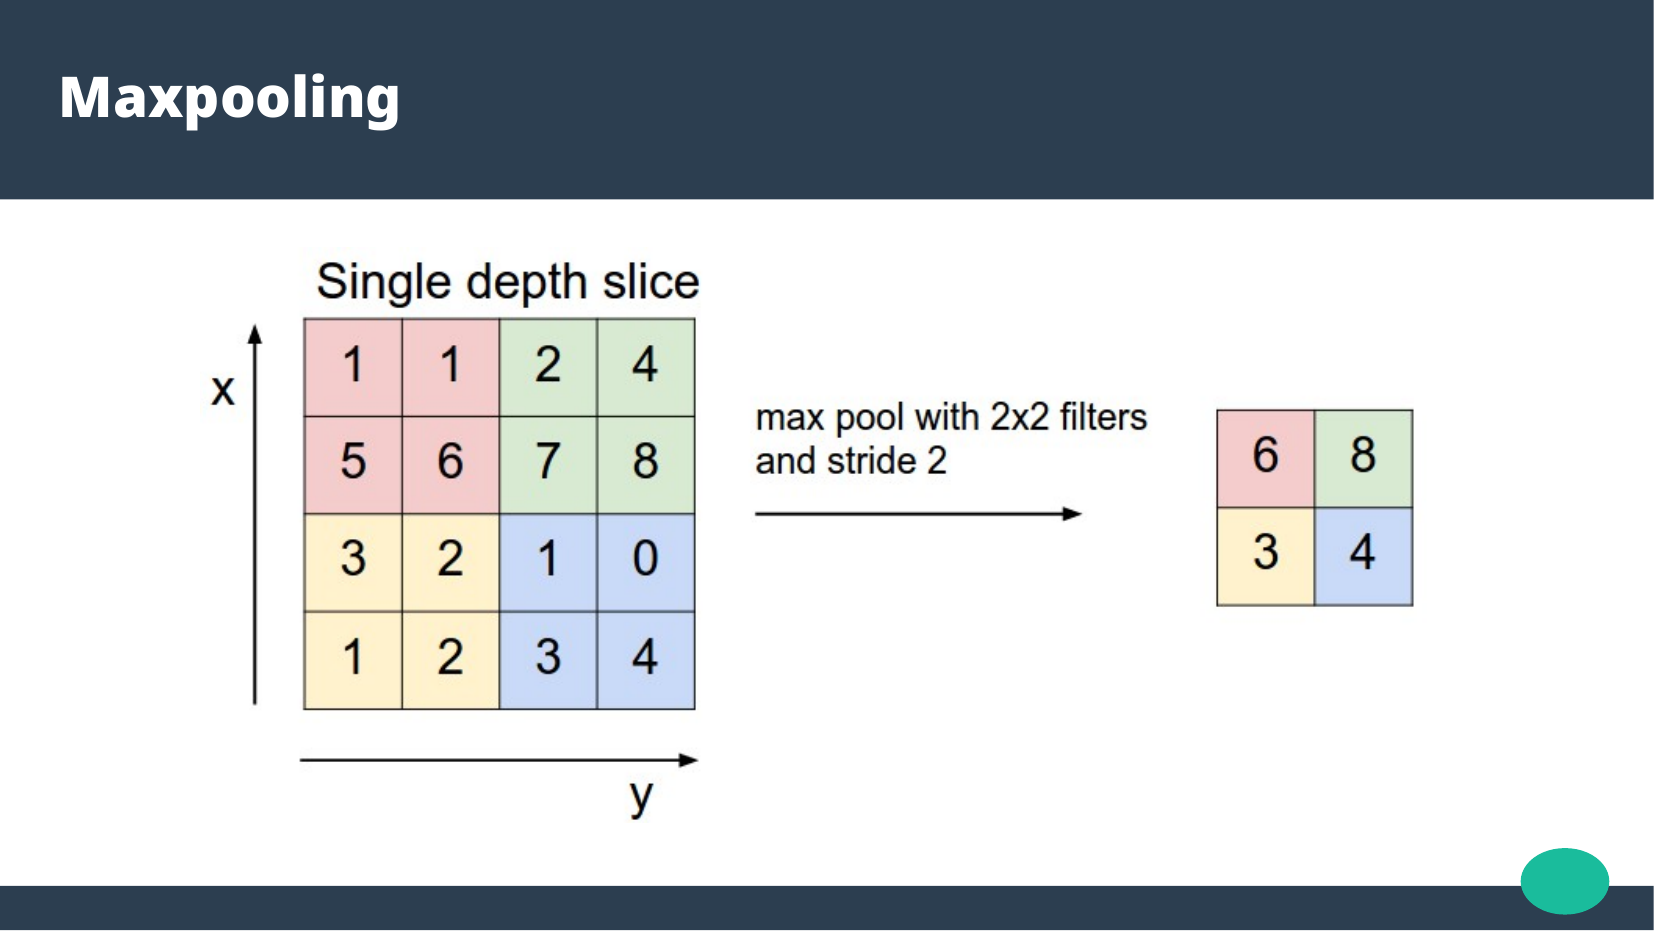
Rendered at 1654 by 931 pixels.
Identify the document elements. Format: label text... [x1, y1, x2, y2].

picture [200, 247, 1431, 823]
title Maxpooling [59, 37, 1595, 155]
